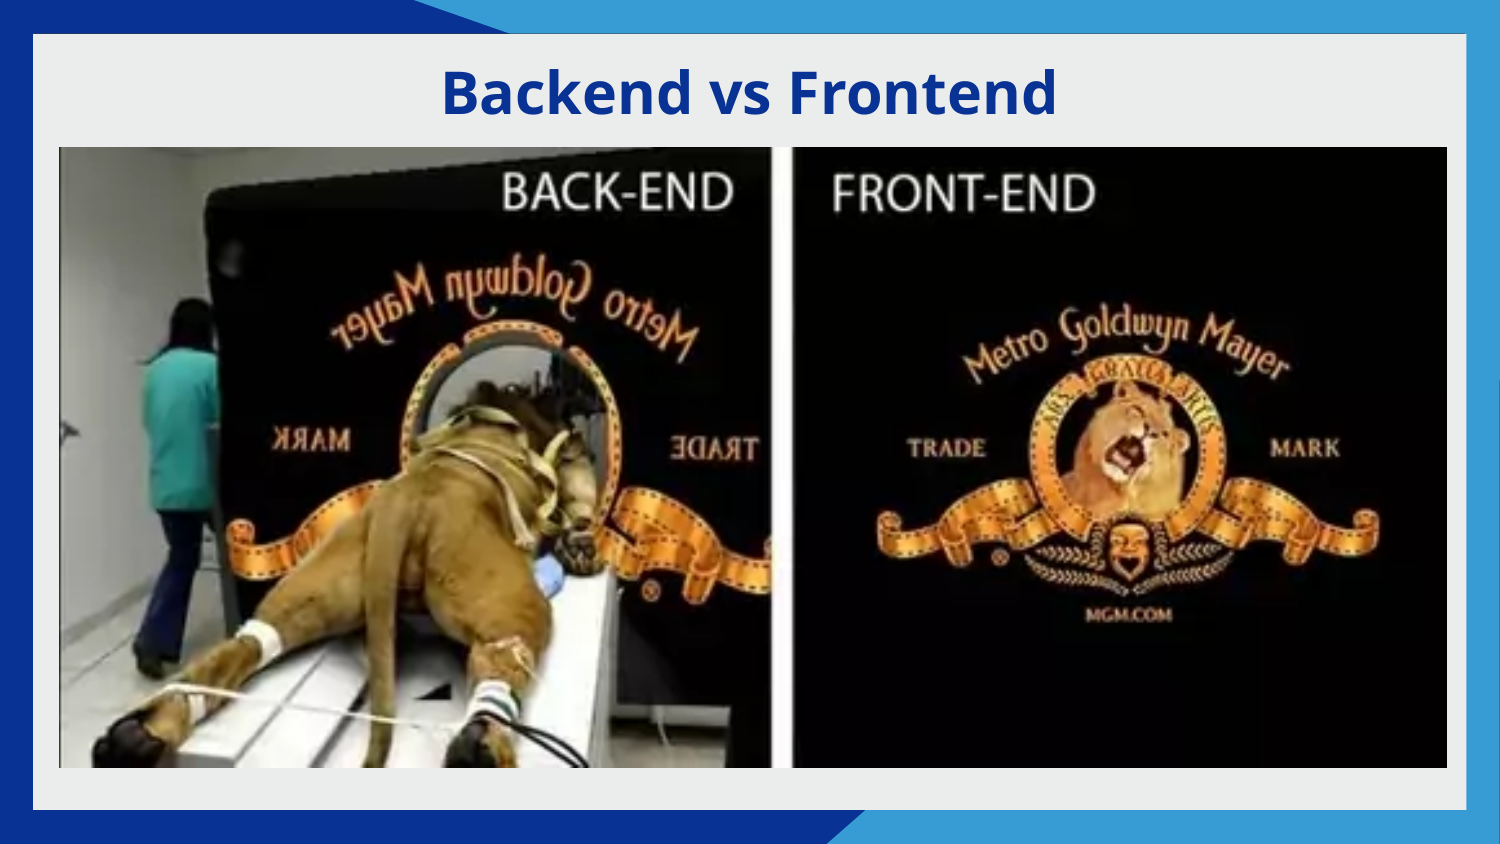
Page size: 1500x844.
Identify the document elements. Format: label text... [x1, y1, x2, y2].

picture [59, 147, 1447, 768]
title Backend vs Frontend [34, 36, 1466, 148]
